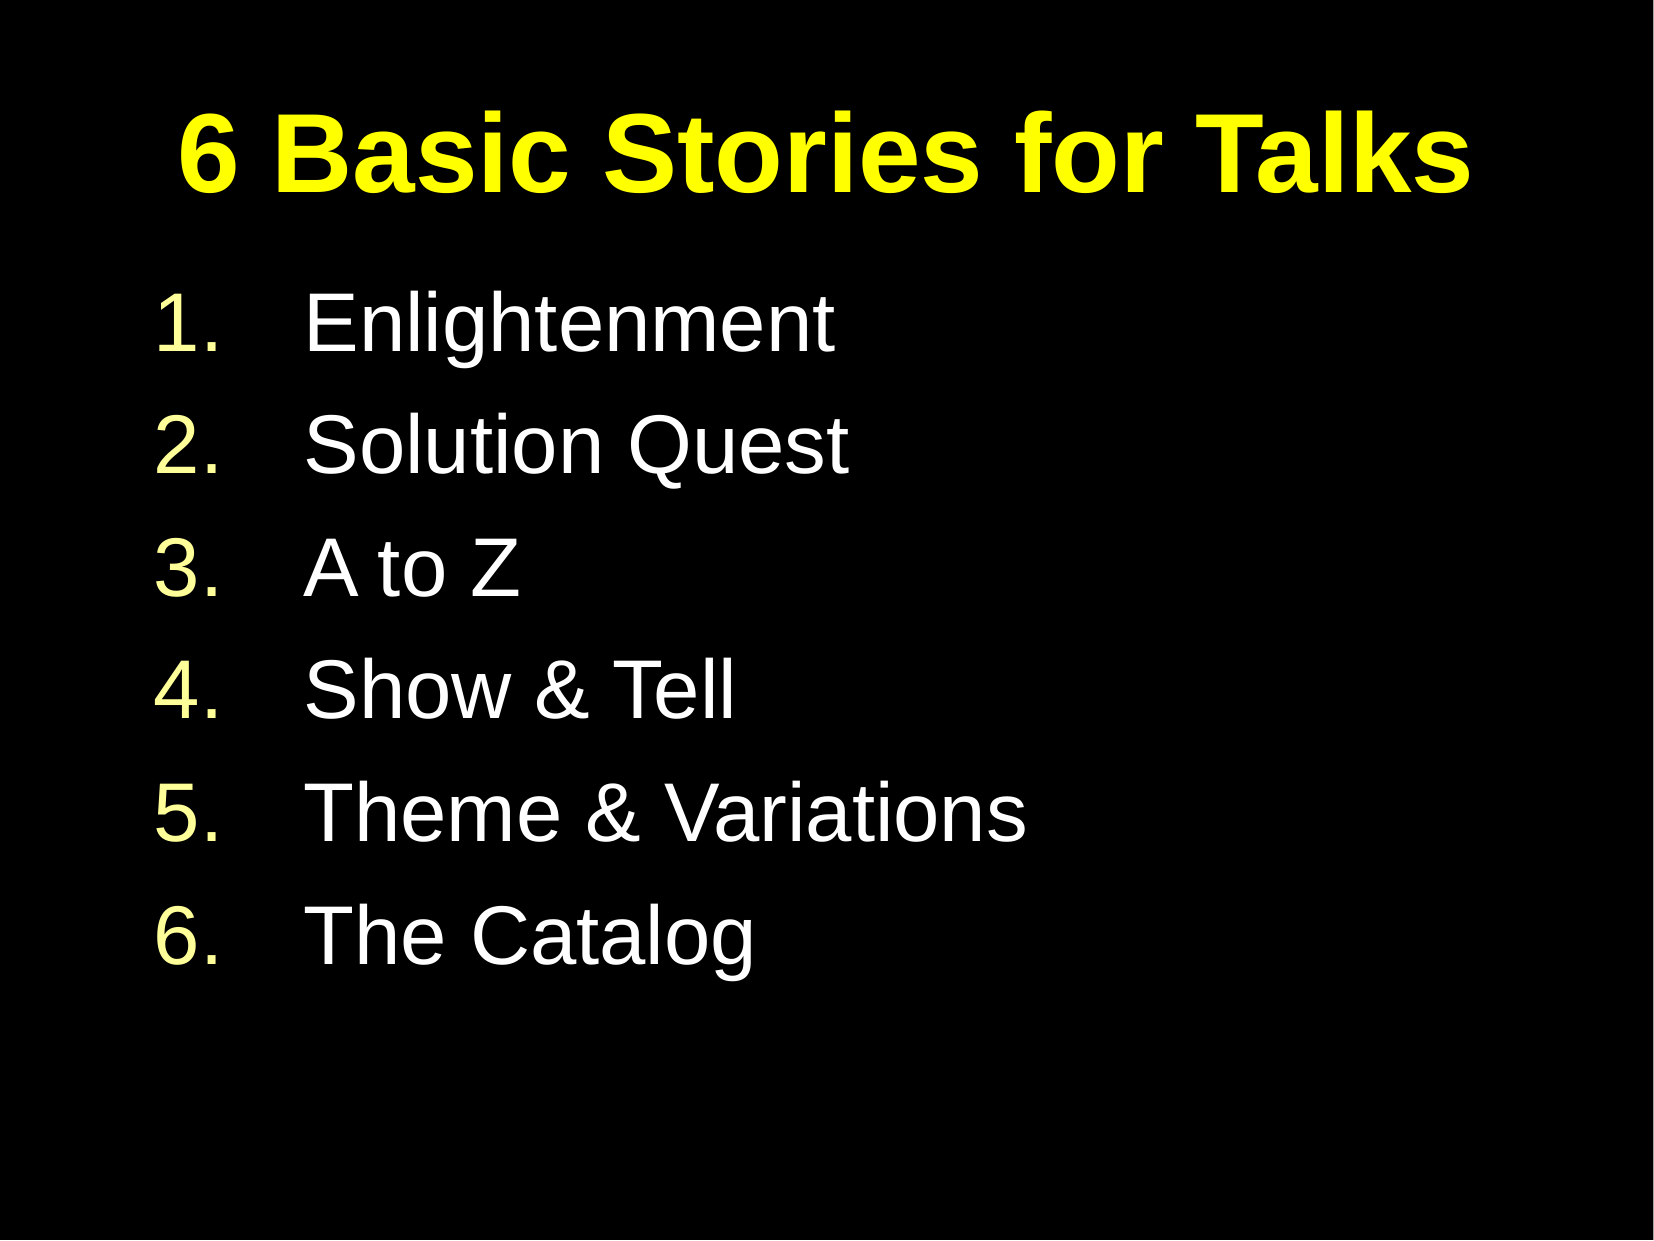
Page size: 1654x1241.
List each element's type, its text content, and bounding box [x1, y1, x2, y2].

title 6 Basic Stories for Talks [82, 49, 1571, 257]
list Enlightenment Solution Quest A to Z Show & Tell Theme & Variations The Catalog [135, 276, 1538, 1126]
